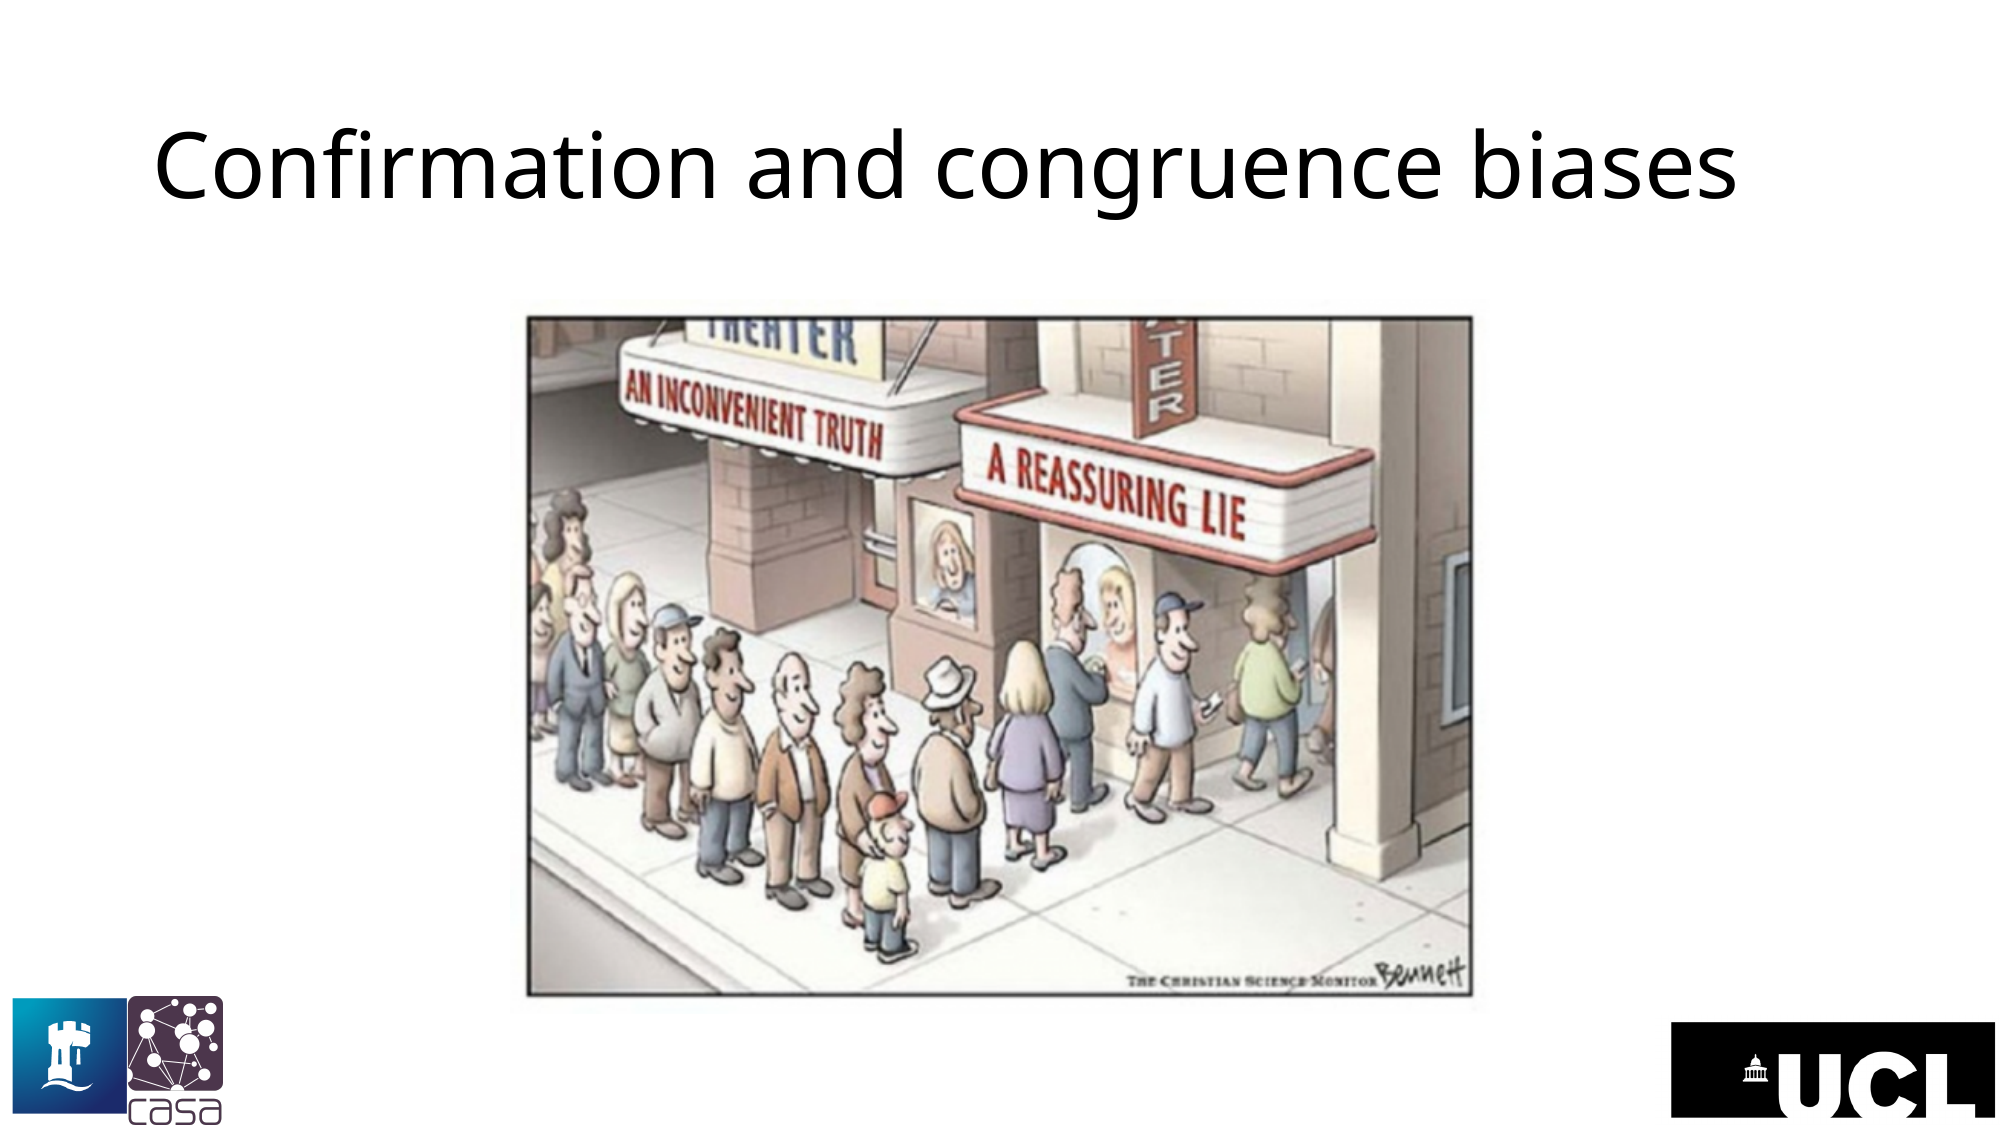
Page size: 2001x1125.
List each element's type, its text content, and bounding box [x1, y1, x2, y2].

title Confirmation and congruence biases [137, 59, 1863, 278]
picture [510, 299, 1490, 1014]
